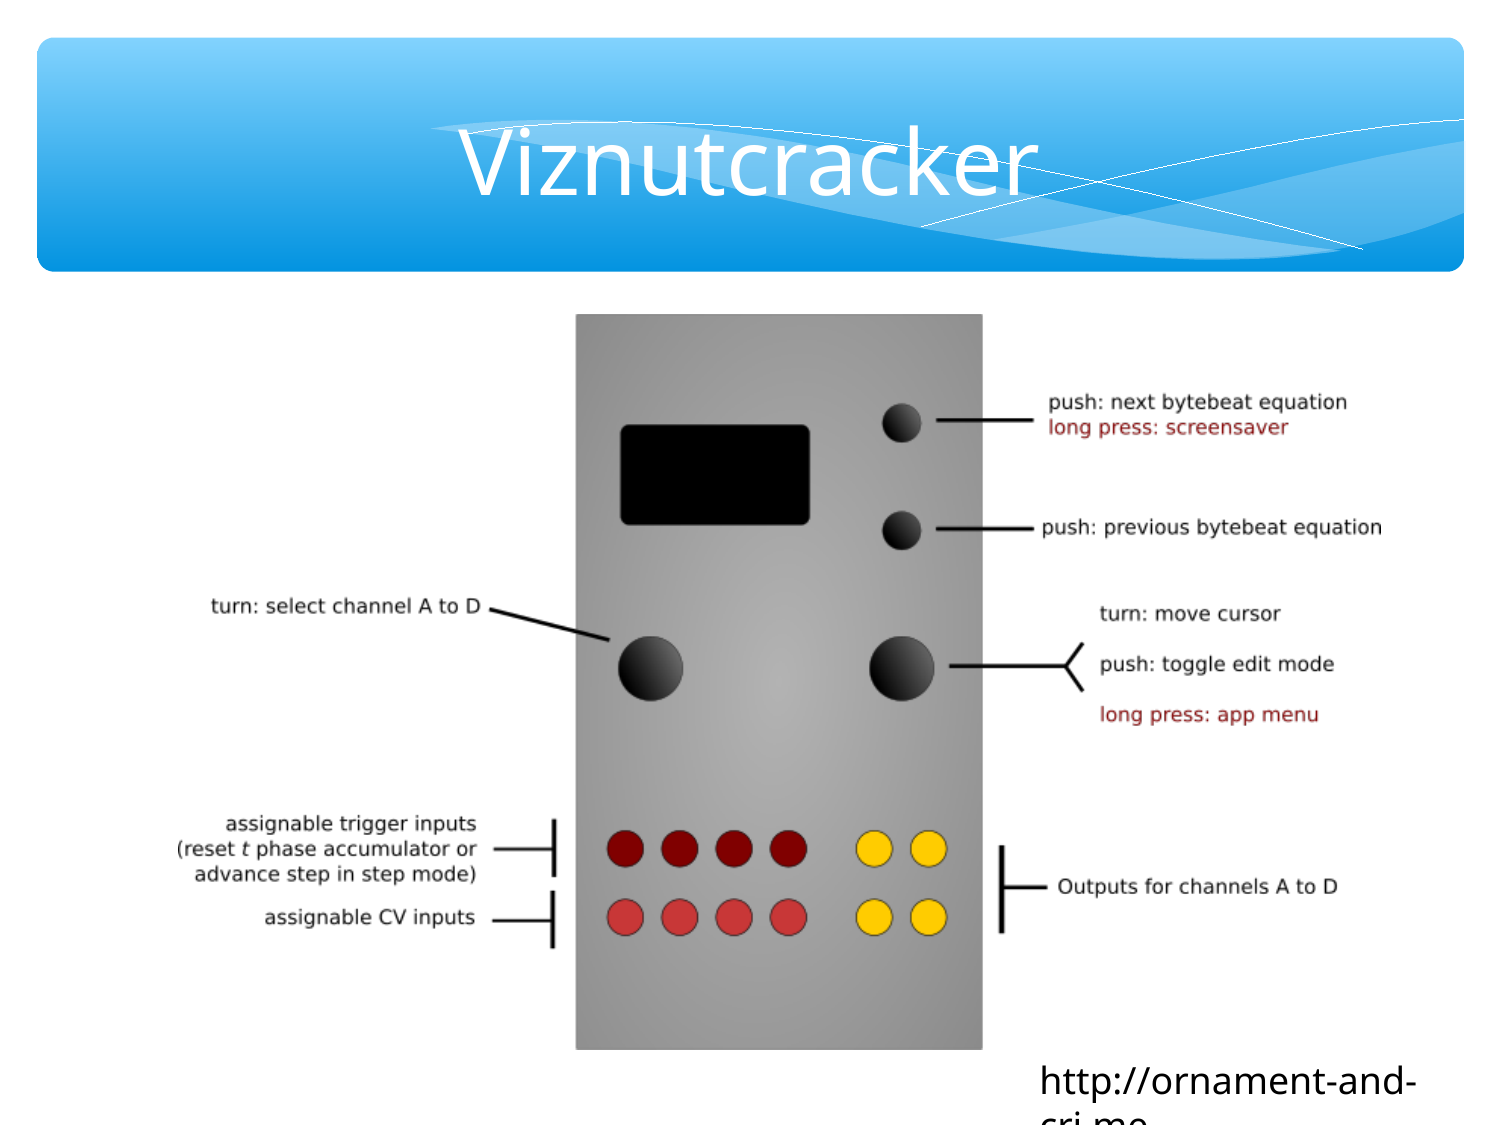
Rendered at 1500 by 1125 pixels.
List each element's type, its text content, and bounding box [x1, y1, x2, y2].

text_box http://ornament-and-cri.me [1024, 1050, 1486, 1110]
picture [178, 314, 1381, 1051]
title Viznutcracker [75, 40, 1426, 276]
